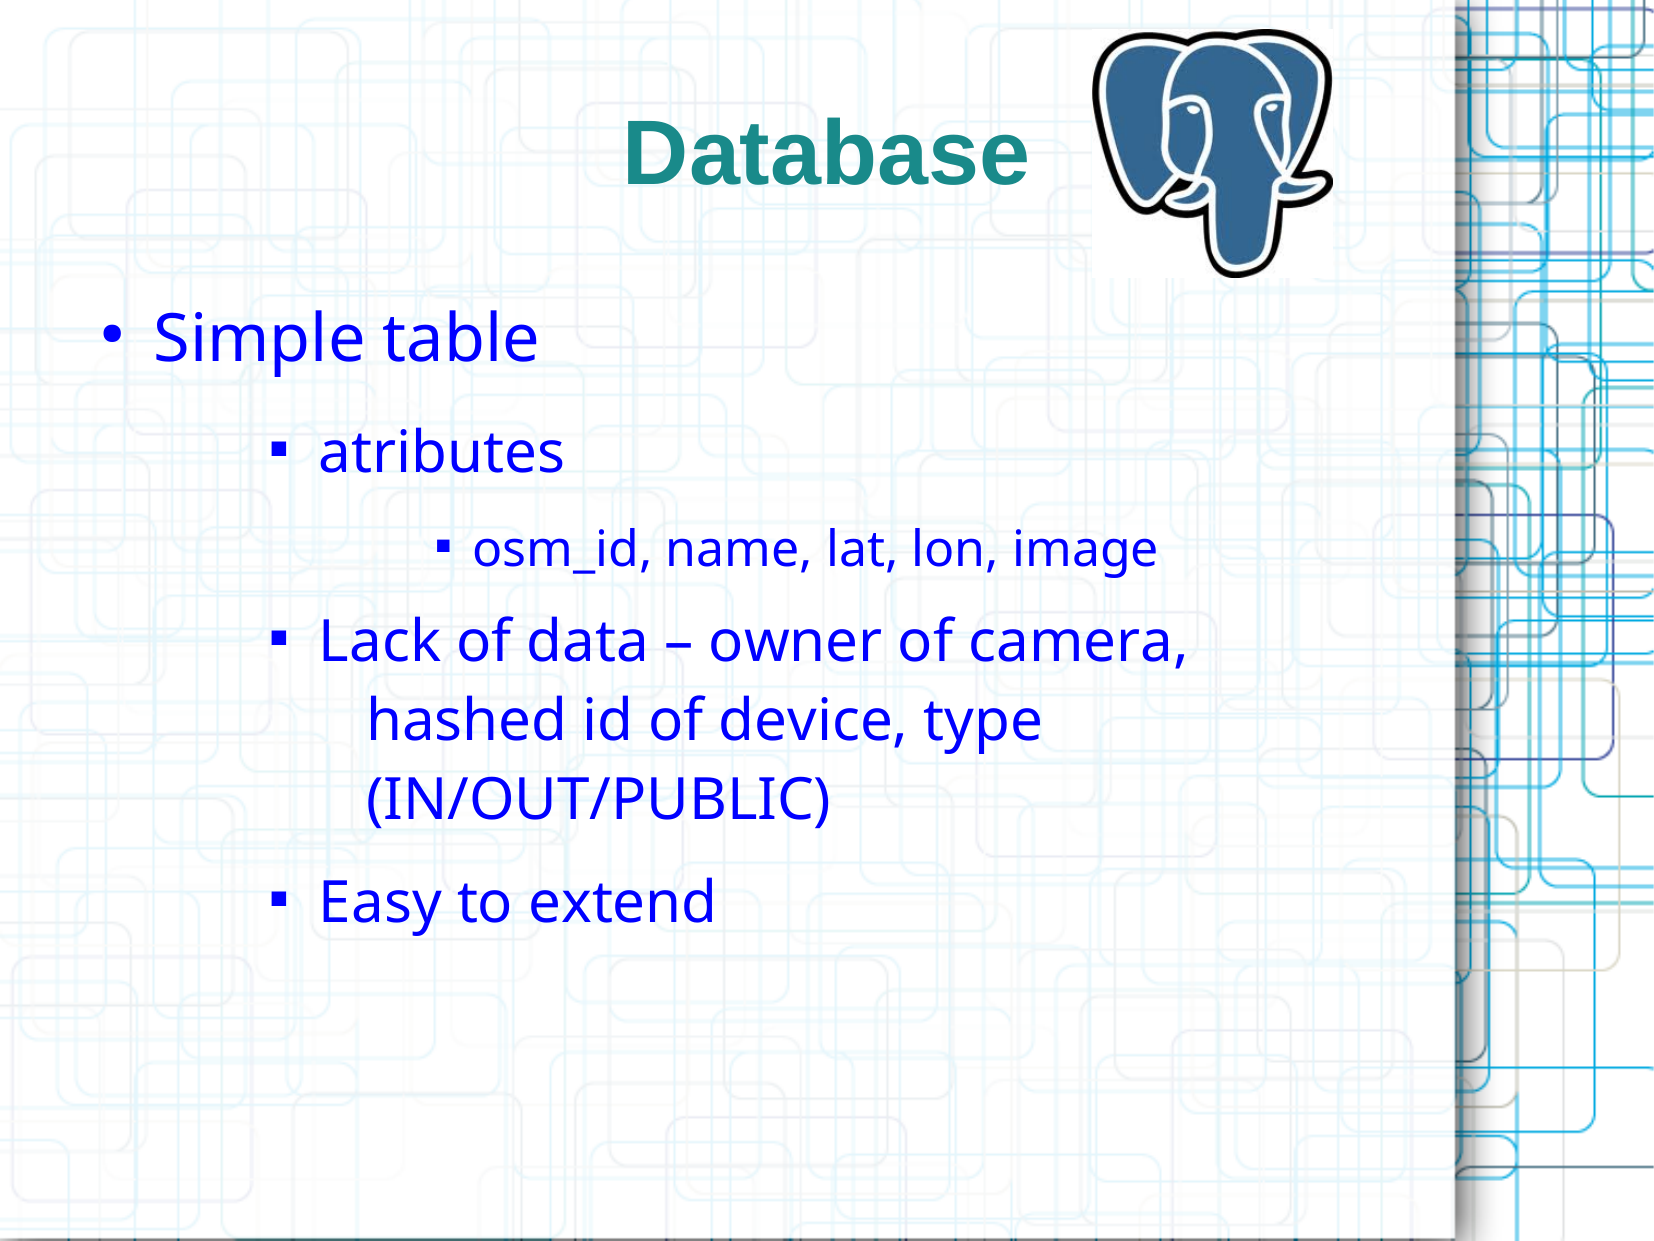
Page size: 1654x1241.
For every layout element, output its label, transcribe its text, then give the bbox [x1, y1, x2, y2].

title Database [82, 56, 1571, 250]
picture [0, 0, 1654, 1241]
list Simple table atributes osm_id, name, lat, lon, image Lack of data – owner of camera, hashed id of device, type (IN/OUT/PUBLIC) Easy to extend [82, 290, 1388, 1094]
